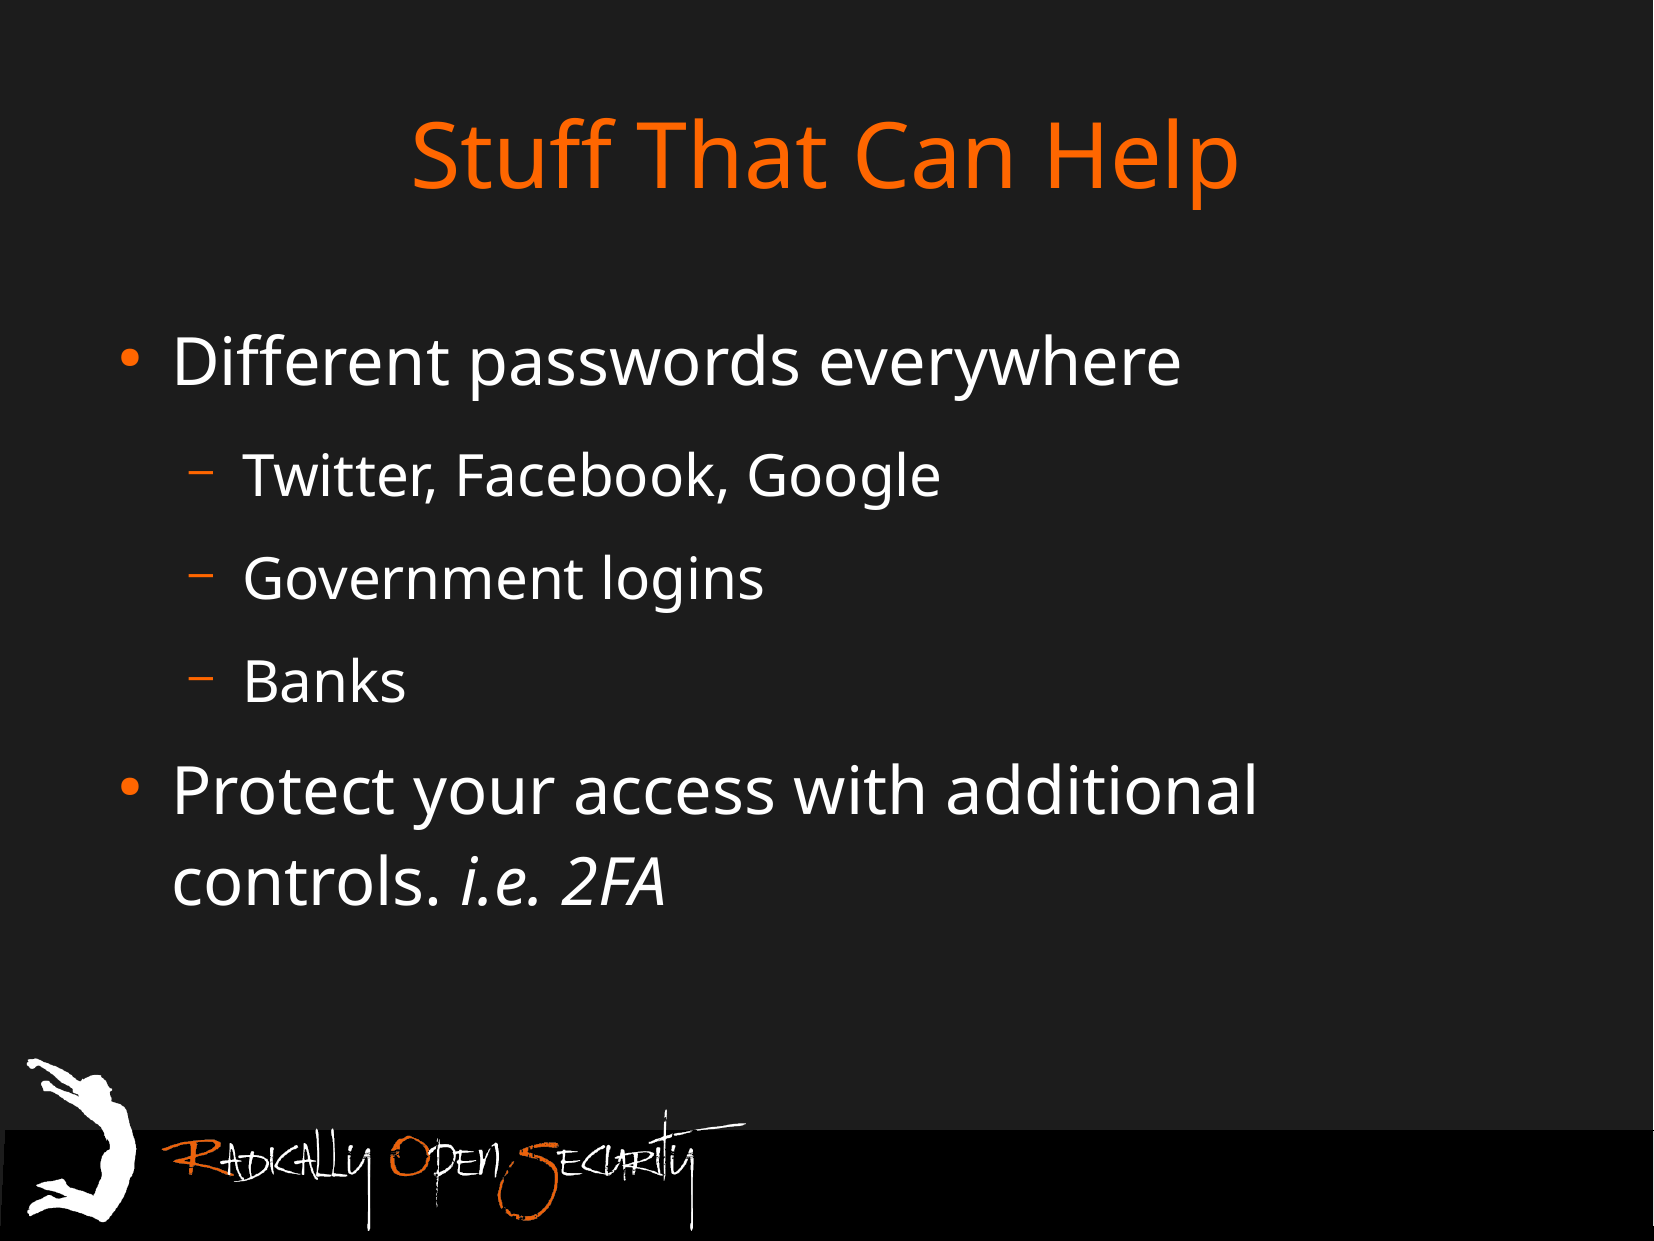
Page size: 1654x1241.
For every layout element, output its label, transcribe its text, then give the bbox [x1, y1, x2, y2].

list Different passwords everywhere Twitter, Facebook, Google Government logins Banks Protect your access with additional controls. i.e. 2FA [100, 314, 1517, 983]
title Stuff That Can Help [82, 49, 1571, 257]
picture [0, 1022, 778, 1241]
